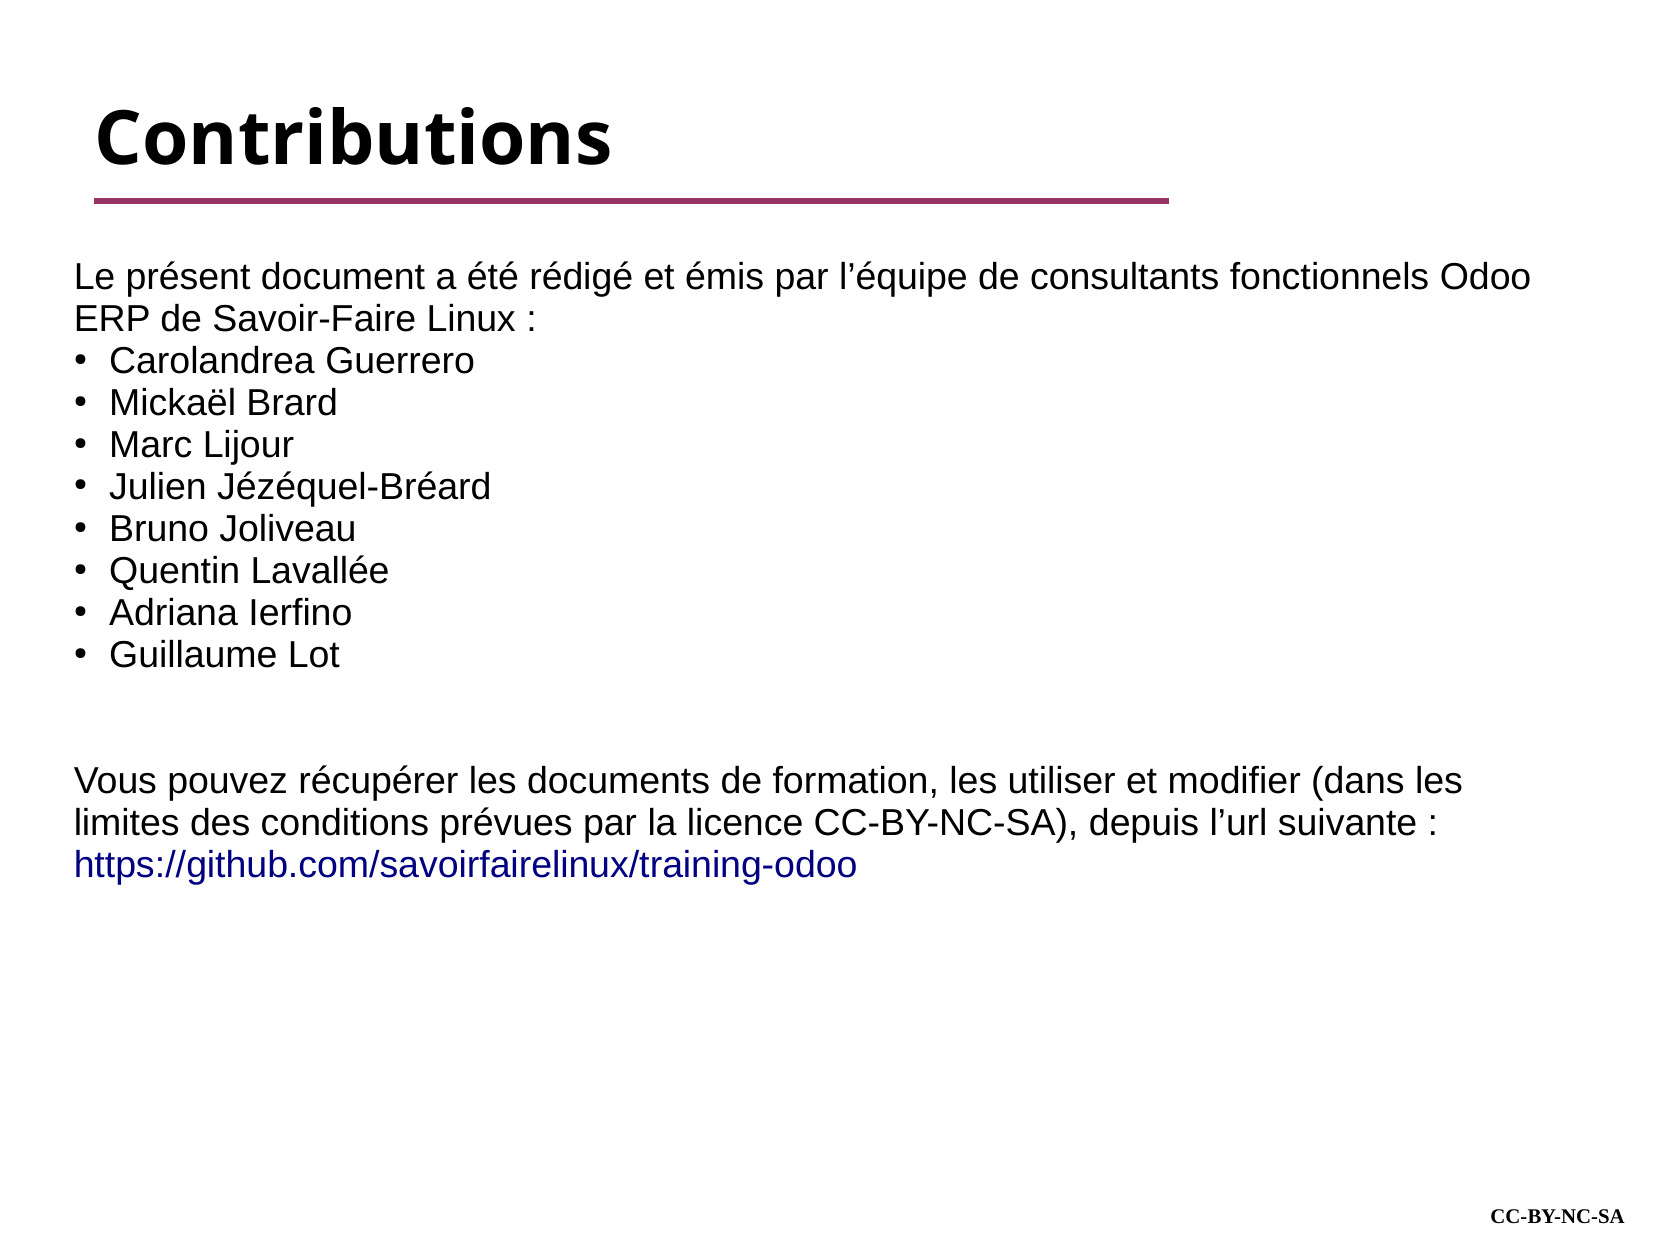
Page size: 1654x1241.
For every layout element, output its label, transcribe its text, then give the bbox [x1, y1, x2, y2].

text_box Le présent document a été rédigé et émis par l’équipe de consultants fonctionnels Odoo ERP de Savoir-Faire Linux : Carolandrea Guerrero Mickaël Brard Marc Lijour Julien Jézéquel-Bréard Bruno Joliveau Quentin Lavallée Adriana Ierfino Guillaume Lot Vous pouvez récupérer les documents de formation, les utiliser et modifier (dans les limites des conditions prévues par la licence CC-BY-NC-SA), depuis l’url suivante : https://github.com/savoirfairelinux/training-odoo [59, 248, 1595, 1040]
title Contributions [94, 31, 1571, 239]
